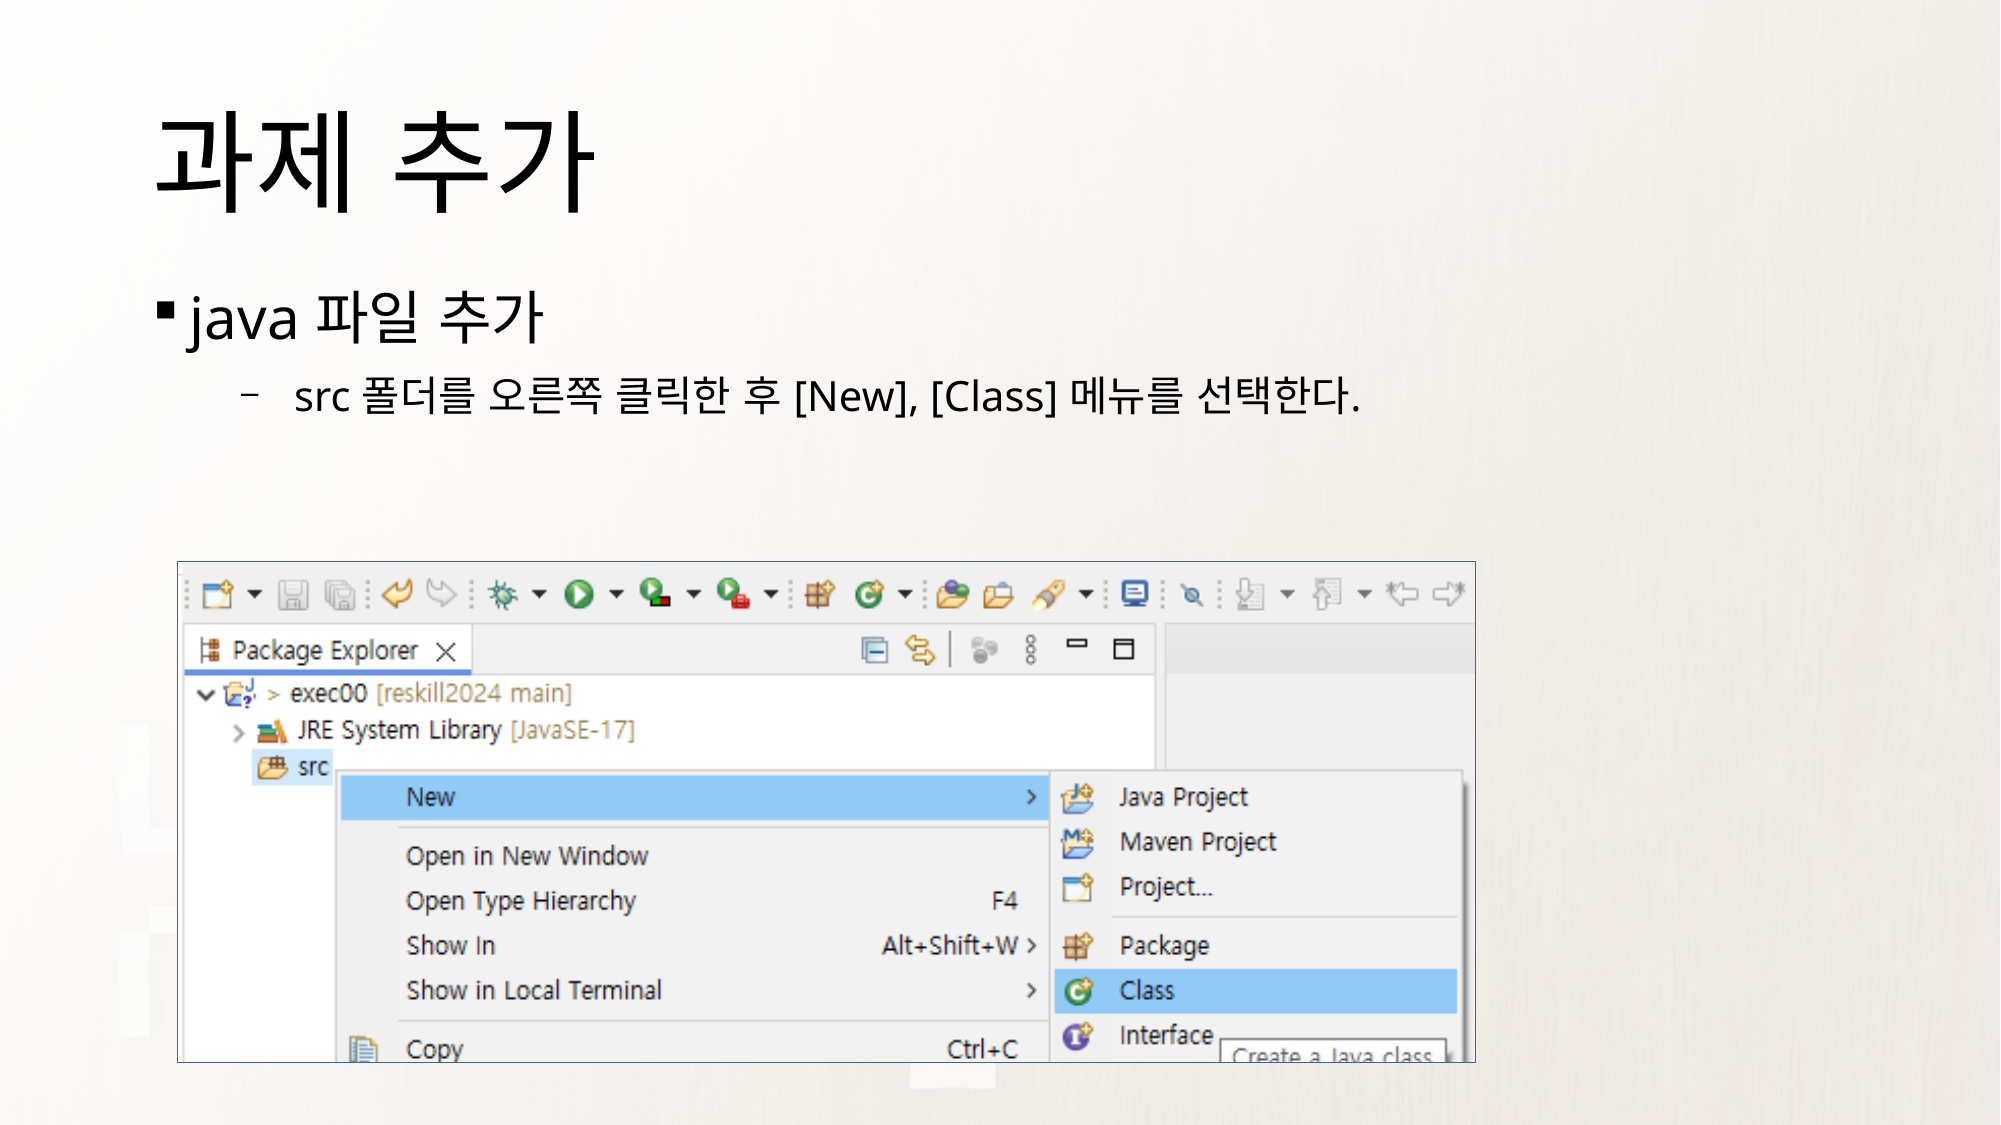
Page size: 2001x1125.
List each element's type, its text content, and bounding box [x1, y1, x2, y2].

picture [177, 560, 1476, 1063]
title 과제 추가 [137, 59, 1863, 278]
list java 파일 추가 src 폴더를 오른쪽 클릭한 후 [New], [Class] 메뉴를 선택한다. [137, 281, 1979, 449]
